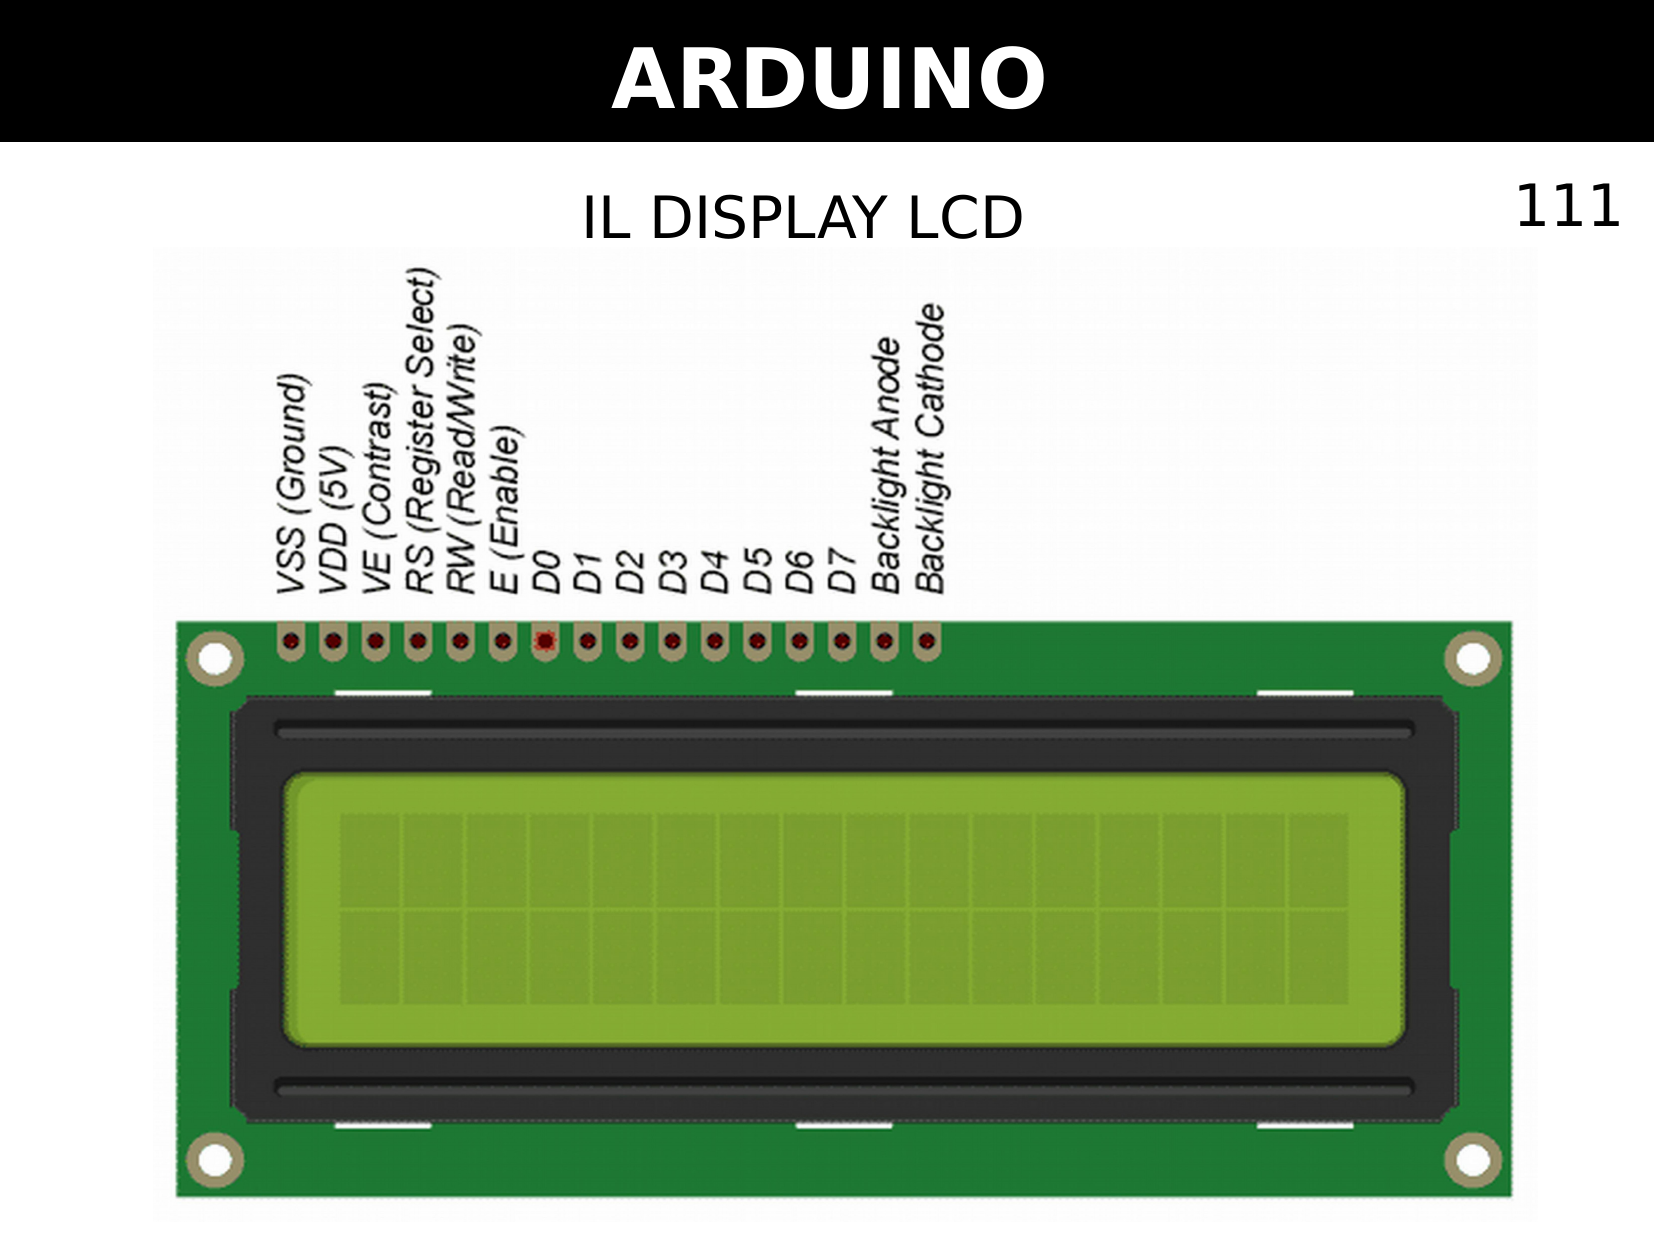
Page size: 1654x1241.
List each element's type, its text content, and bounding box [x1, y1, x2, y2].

text_box IL DISPLAY LCD [566, 177, 1117, 247]
text_box ARDUINO [596, 23, 1063, 136]
picture [153, 247, 1538, 1222]
text_box 111 [1498, 165, 1640, 249]
text_box [0, 0, 1654, 142]
